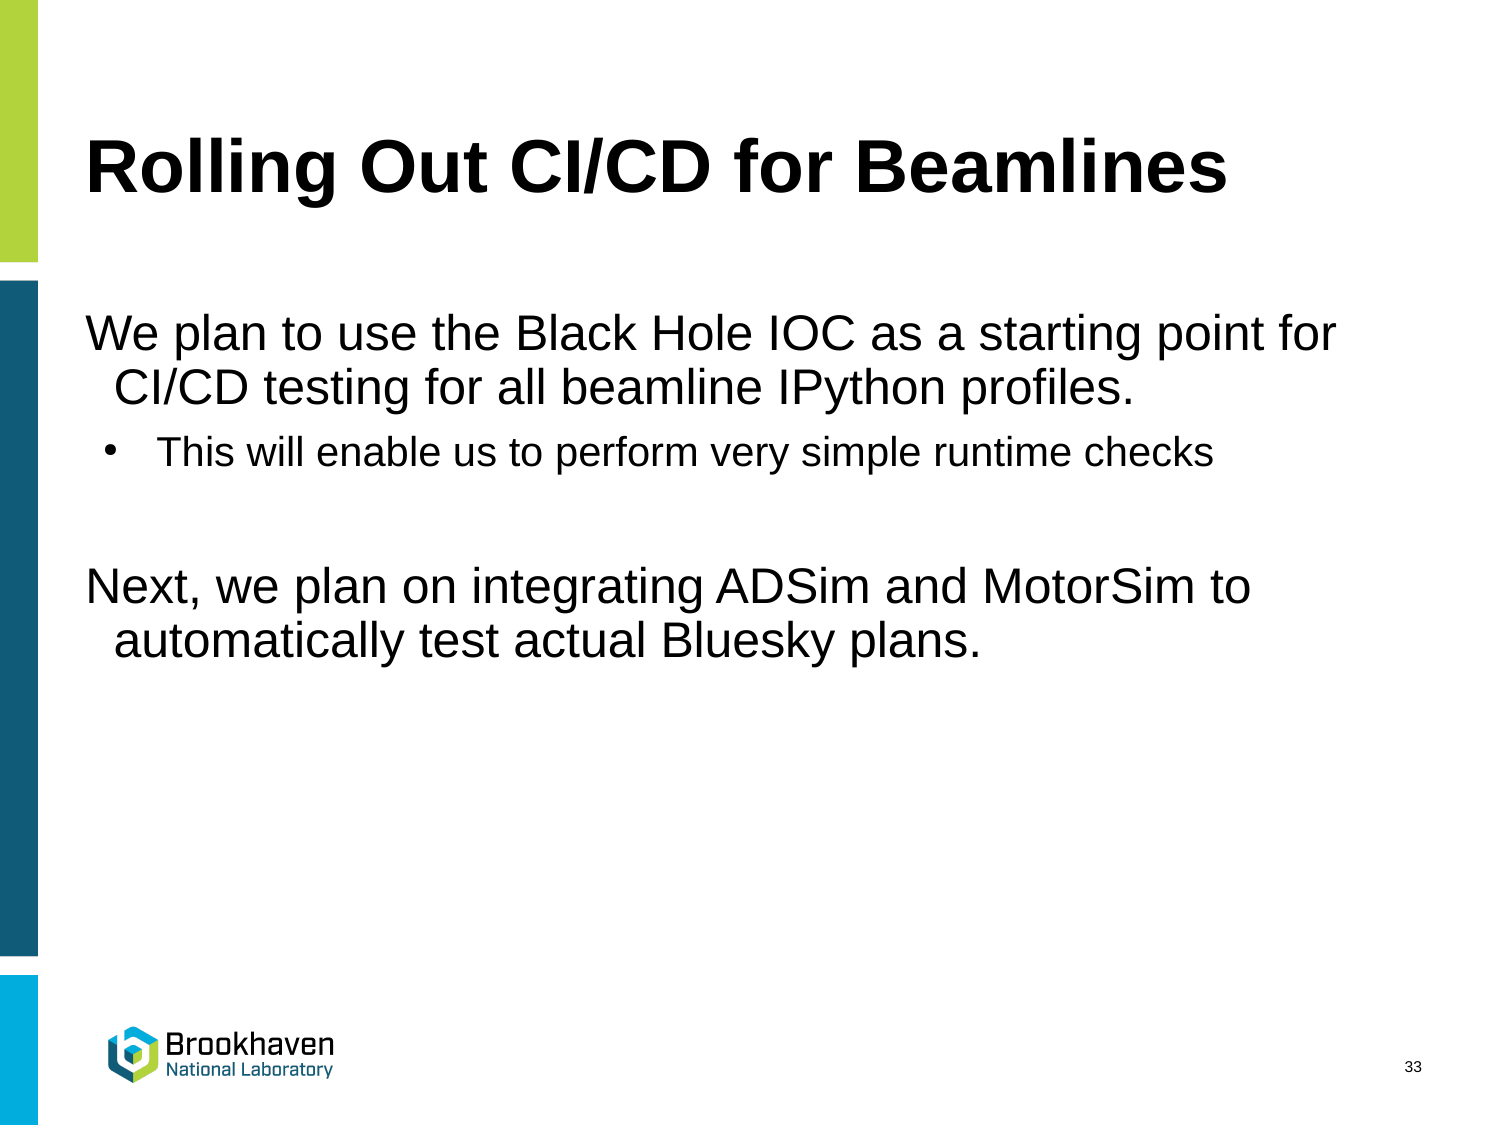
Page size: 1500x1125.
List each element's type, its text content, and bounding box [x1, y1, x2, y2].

slide_number <number> [1376, 1036, 1430, 1097]
picture [0, 0, 1500, 1125]
list We plan to use the Black Hole IOC as a starting point for CI/CD testing for all beamline IPython profiles. This will enable us to perform very simple runtime checks Next, we plan on integrating ADSim and MotorSim to automatically test actual Bluesky plans. [70, 299, 1430, 990]
title Rolling Out CI/CD for Beamlines [70, 59, 1430, 278]
